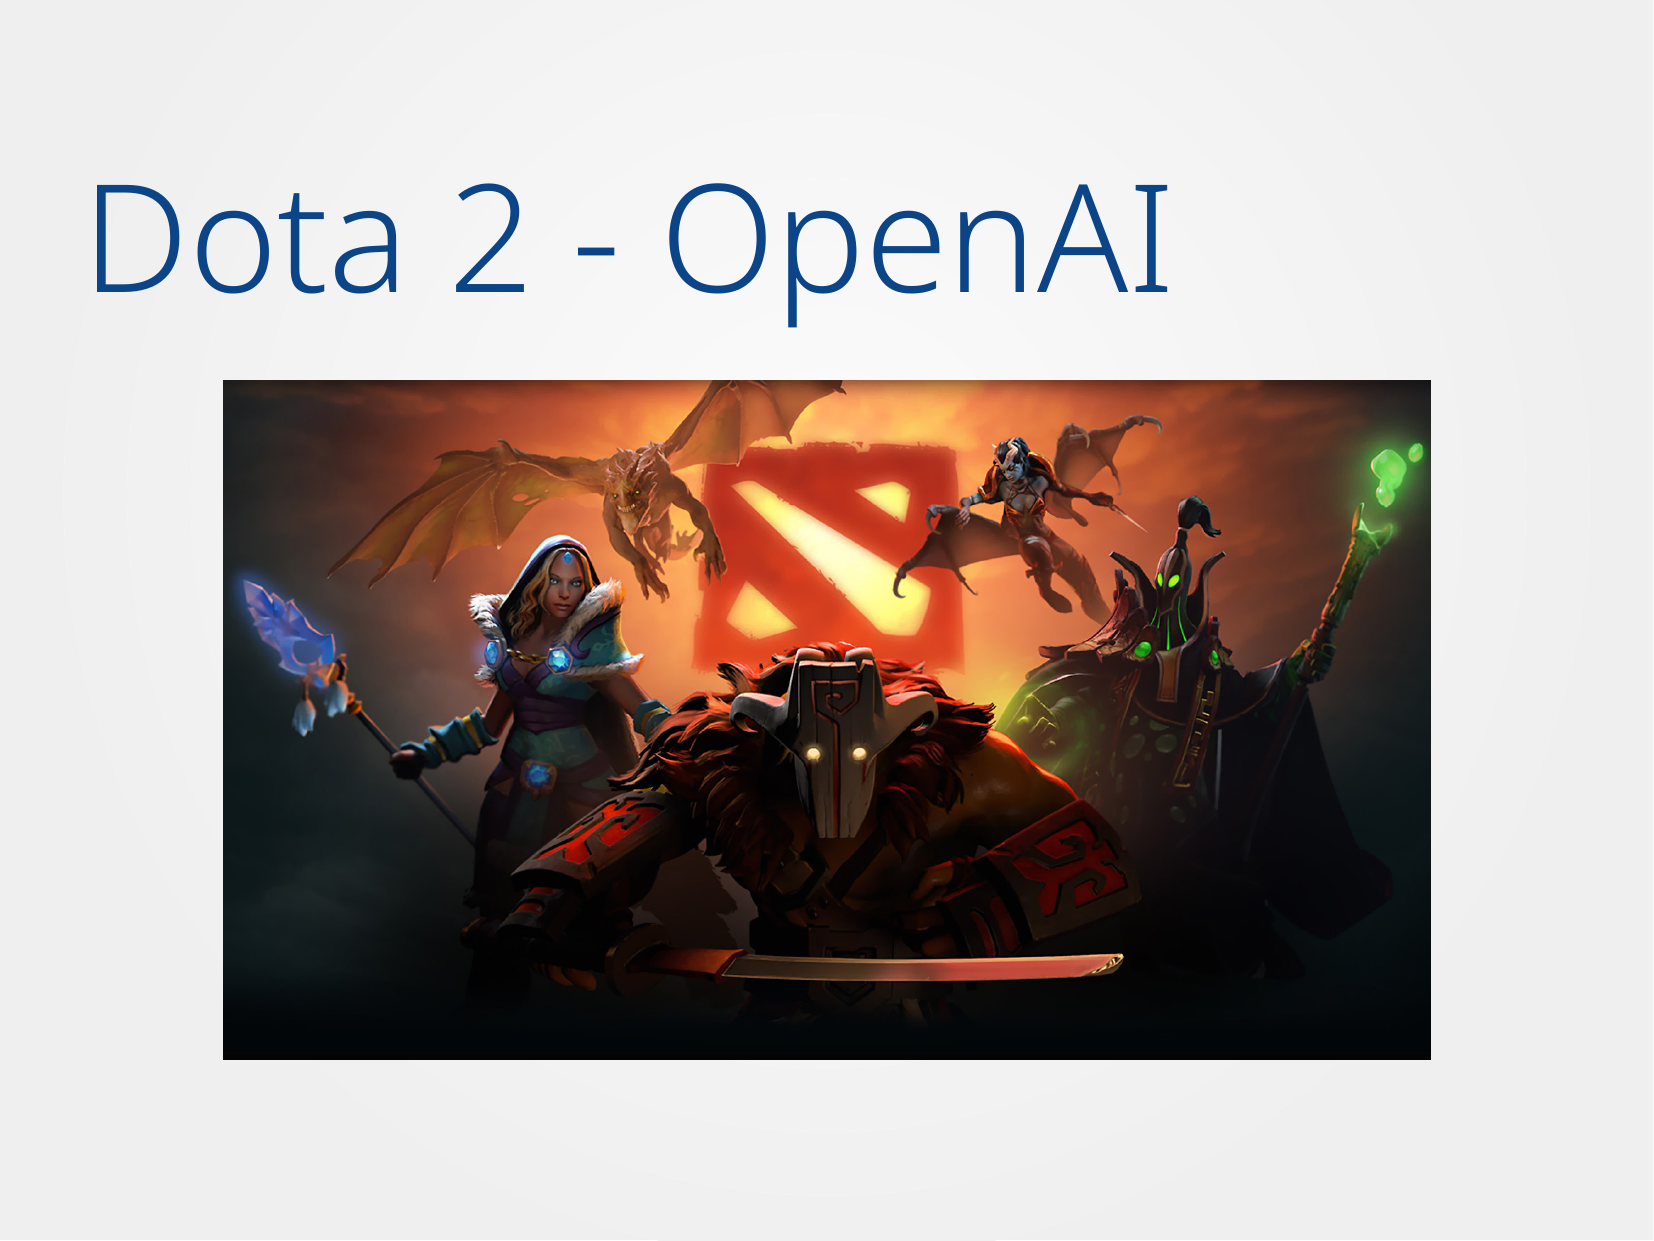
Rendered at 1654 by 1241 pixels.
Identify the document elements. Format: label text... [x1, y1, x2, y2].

title Dota 2 - OpenAI [82, 80, 1572, 337]
picture [223, 380, 1431, 1060]
